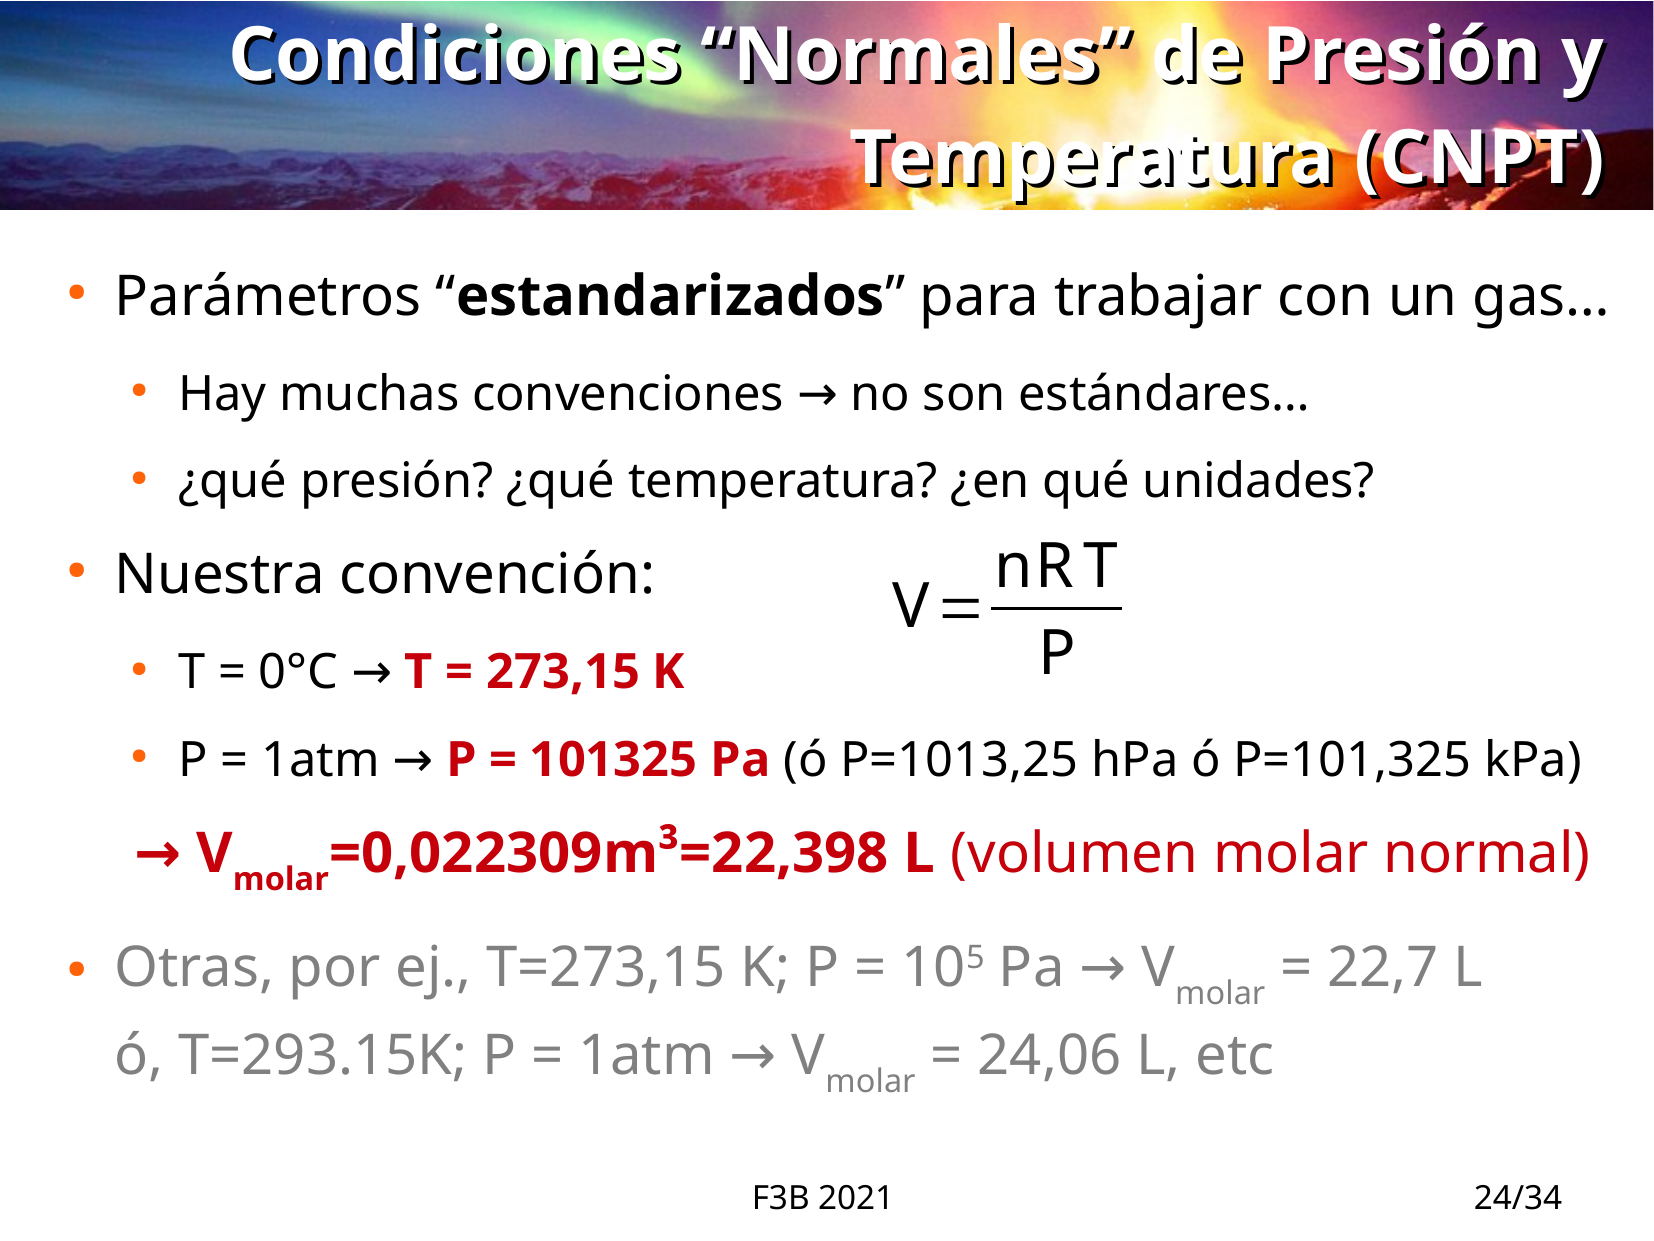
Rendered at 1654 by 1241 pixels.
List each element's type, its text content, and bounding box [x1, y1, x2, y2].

picture [0, 1, 1654, 210]
list Parámetros “estandarizados” para trabajar con un gas… Hay muchas convenciones → no son estándares… ¿qué presión? ¿qué temperatura? ¿en qué unidades? Nuestra convención: T = 0°C → T = 273,15 K P = 1atm → P = 101325 Pa (ó P=1013,25 hPa ó P=101,325 kPa) → Vmolar=0,022309m³=22,398 L (volumen molar normal) Otras, por ej., T=273,15 K; P = 105 Pa → Vmolar = 22,7 L ó, T=293.15K; P = 1atm → Vmolar = 24,06 L, etc [50, 255, 1611, 1156]
title Condiciones “Normales” de Presión y Temperatura (CNPT) [45, 11, 1606, 195]
chart [883, 528, 1131, 690]
